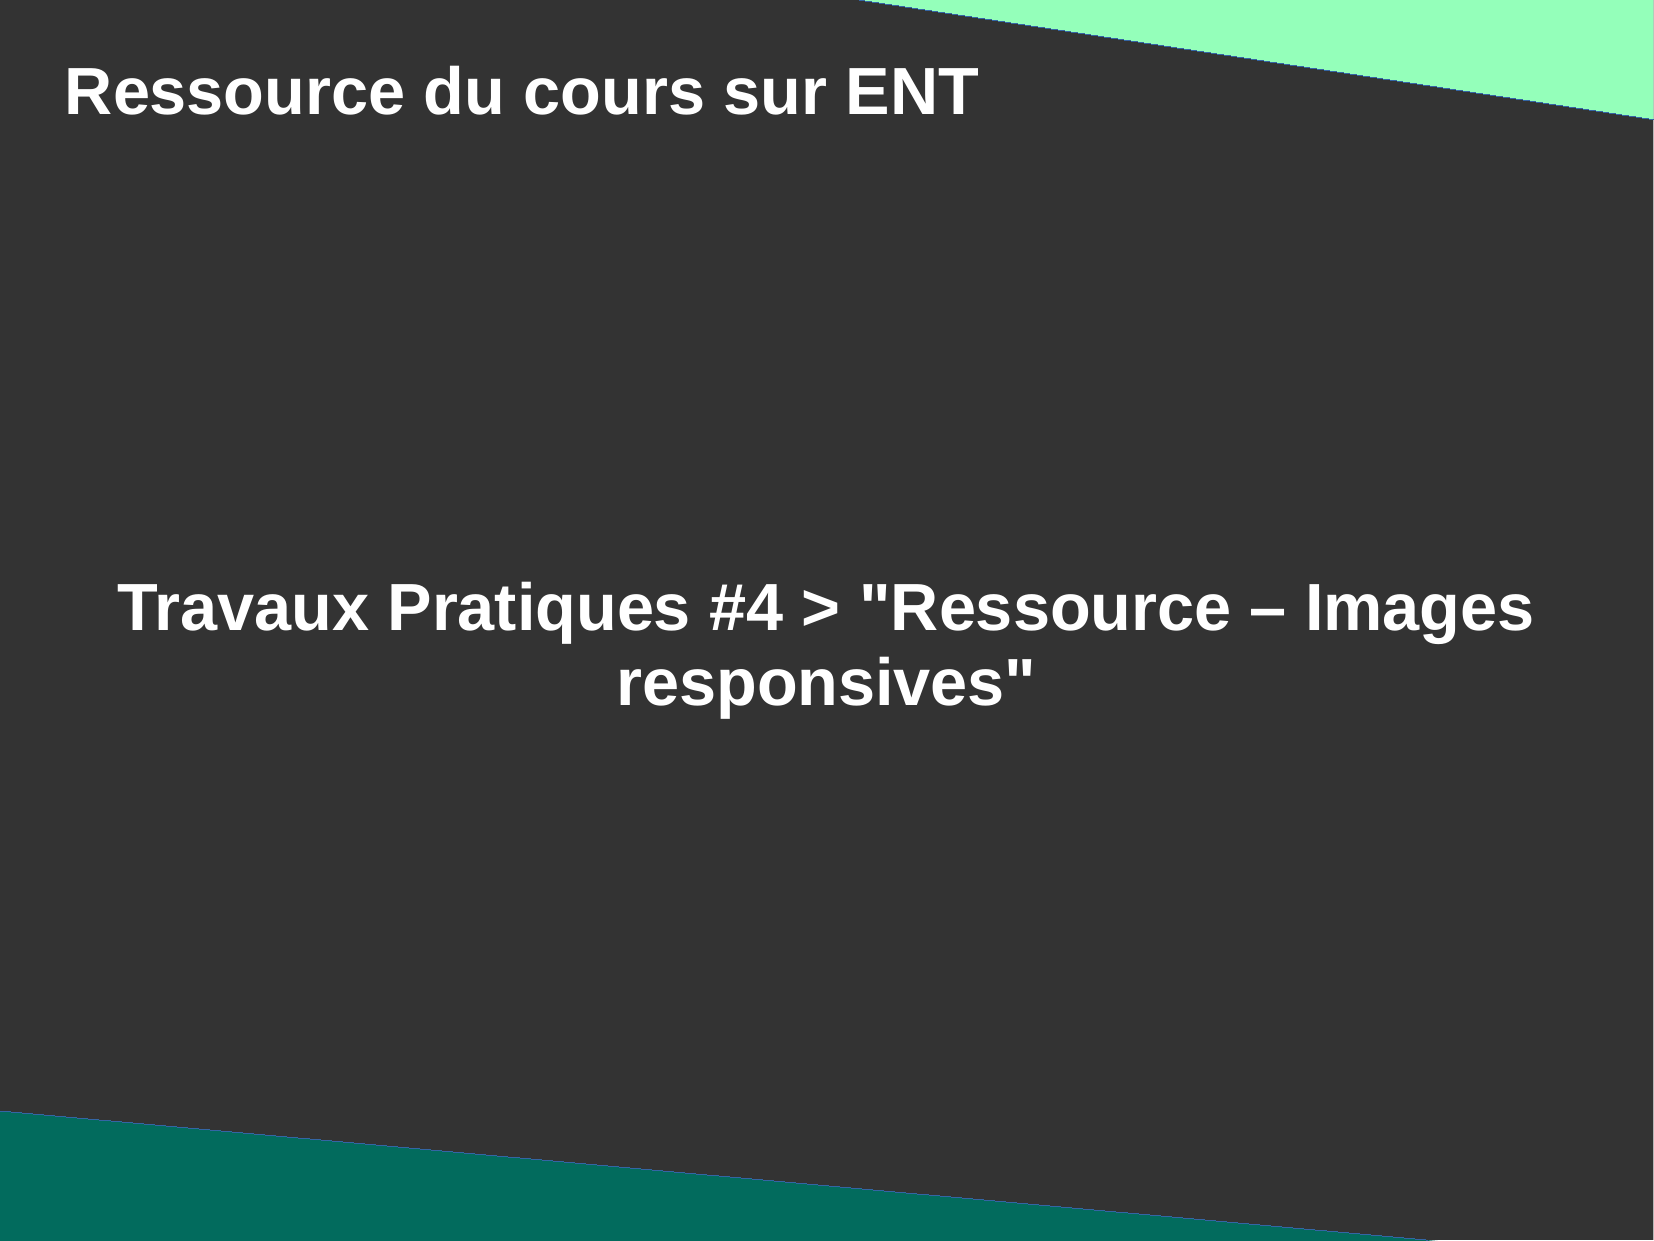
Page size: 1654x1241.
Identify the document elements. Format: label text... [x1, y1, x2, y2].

title Travaux Pratiques #4 > "Ressource – Images responsives" [31, 570, 1622, 721]
text_box [859, 0, 1654, 120]
title Ressource du cours sur ENT [64, 54, 1553, 157]
